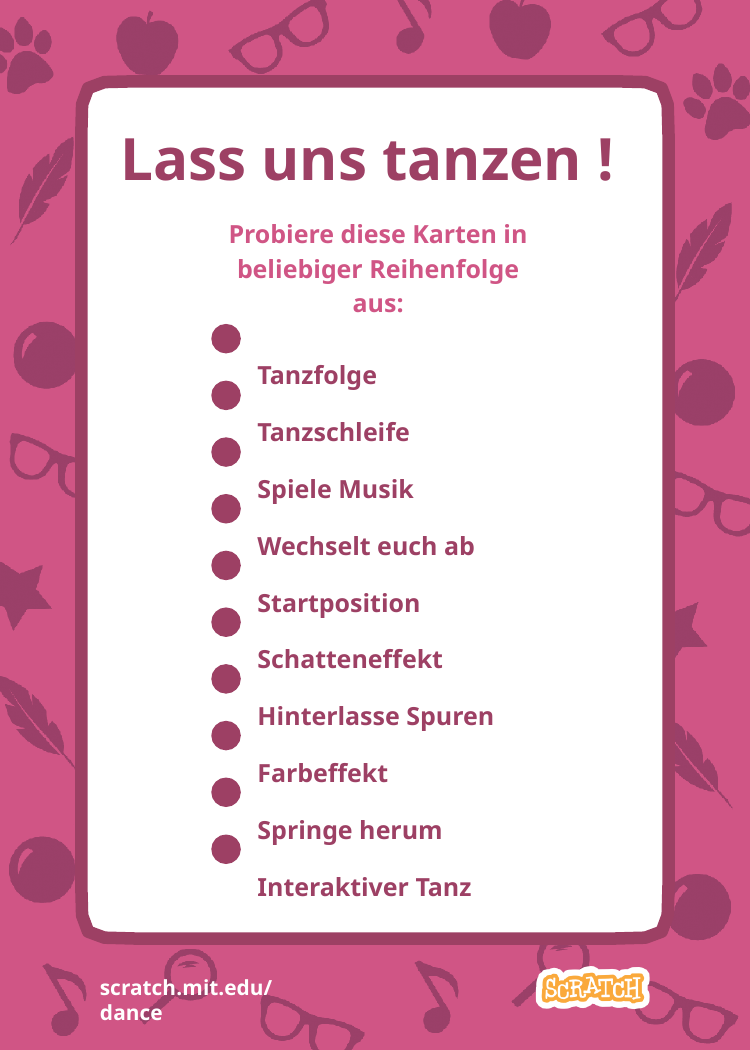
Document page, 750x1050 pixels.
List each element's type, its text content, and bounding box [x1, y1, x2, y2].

text_box [0, 0, 750, 1050]
text_box Probiere diese Karten in beliebiger Reihenfolge aus: Tanzfolge Tanzschleife Spiele Musik Wechselt euch ab Startposition Schatteneffekt Hinterlasse Spuren Farbeffekt Springe herum Interaktiver Tanz [216, 214, 539, 889]
text_box Lass uns tanzen ! [118, 122, 691, 298]
text_box scratch.mit.edu/dance [97, 974, 331, 1000]
